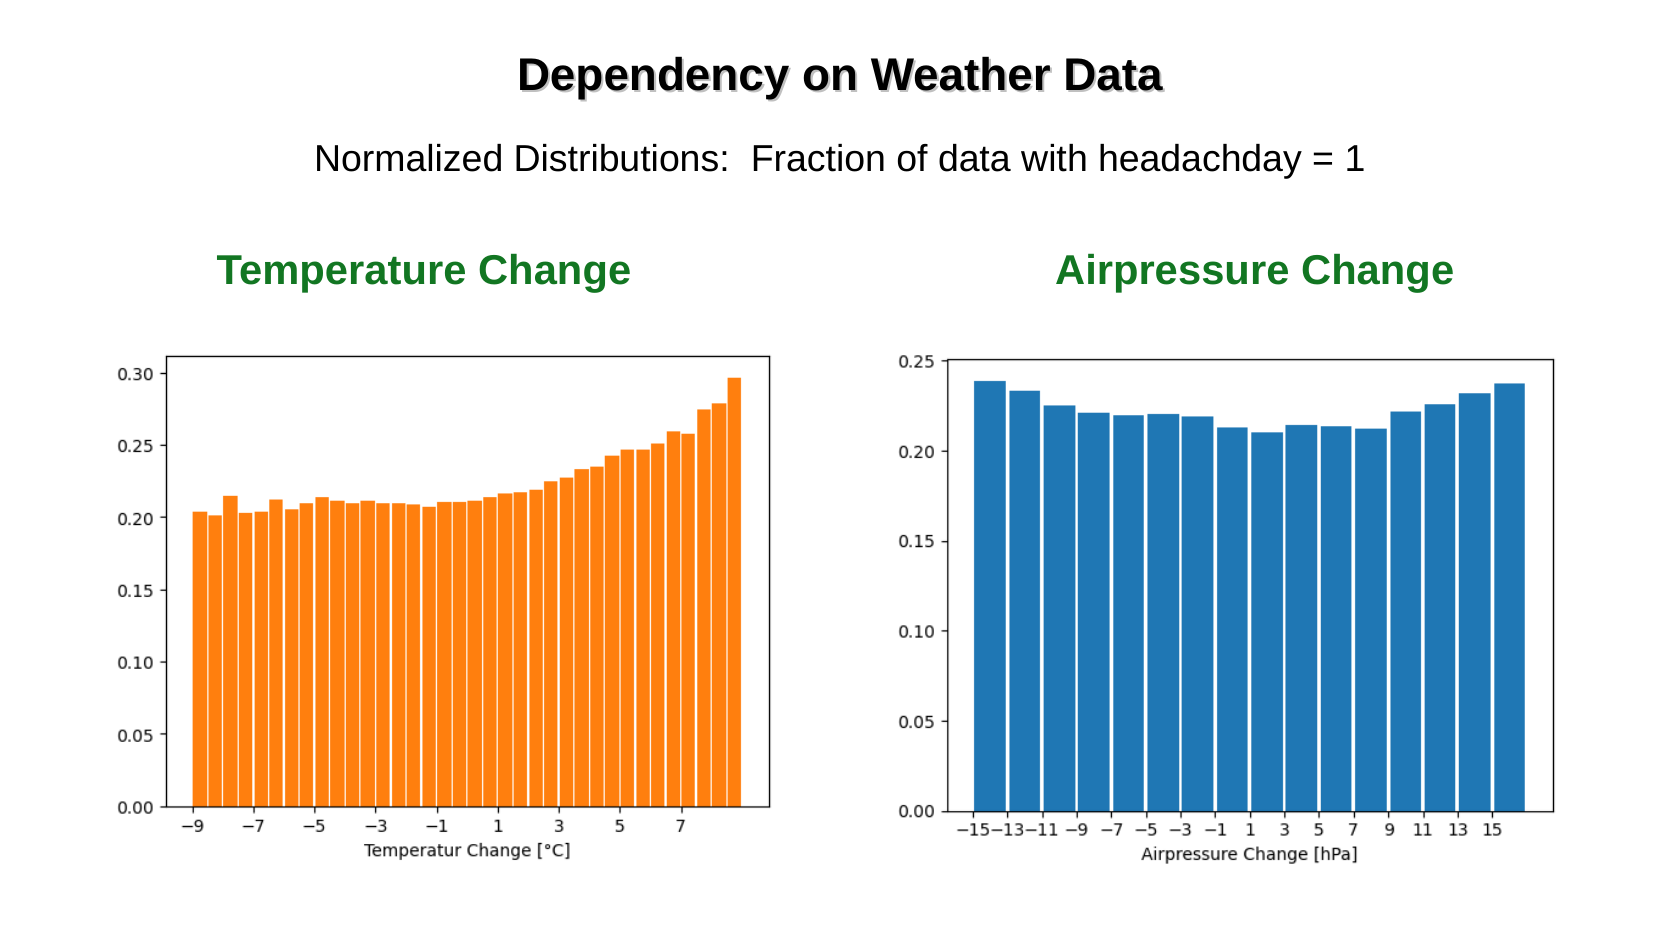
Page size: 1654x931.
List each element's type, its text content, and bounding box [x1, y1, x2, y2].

text_box Dependency on Weather Data [45, 41, 1636, 108]
text_box Temperature Change [201, 239, 667, 345]
text_box Airpressure Change [1040, 239, 1483, 342]
text_box Normalized Distributions: Fraction of data with headachday = 1 [45, 130, 1636, 197]
picture [104, 345, 780, 871]
picture [885, 342, 1564, 876]
